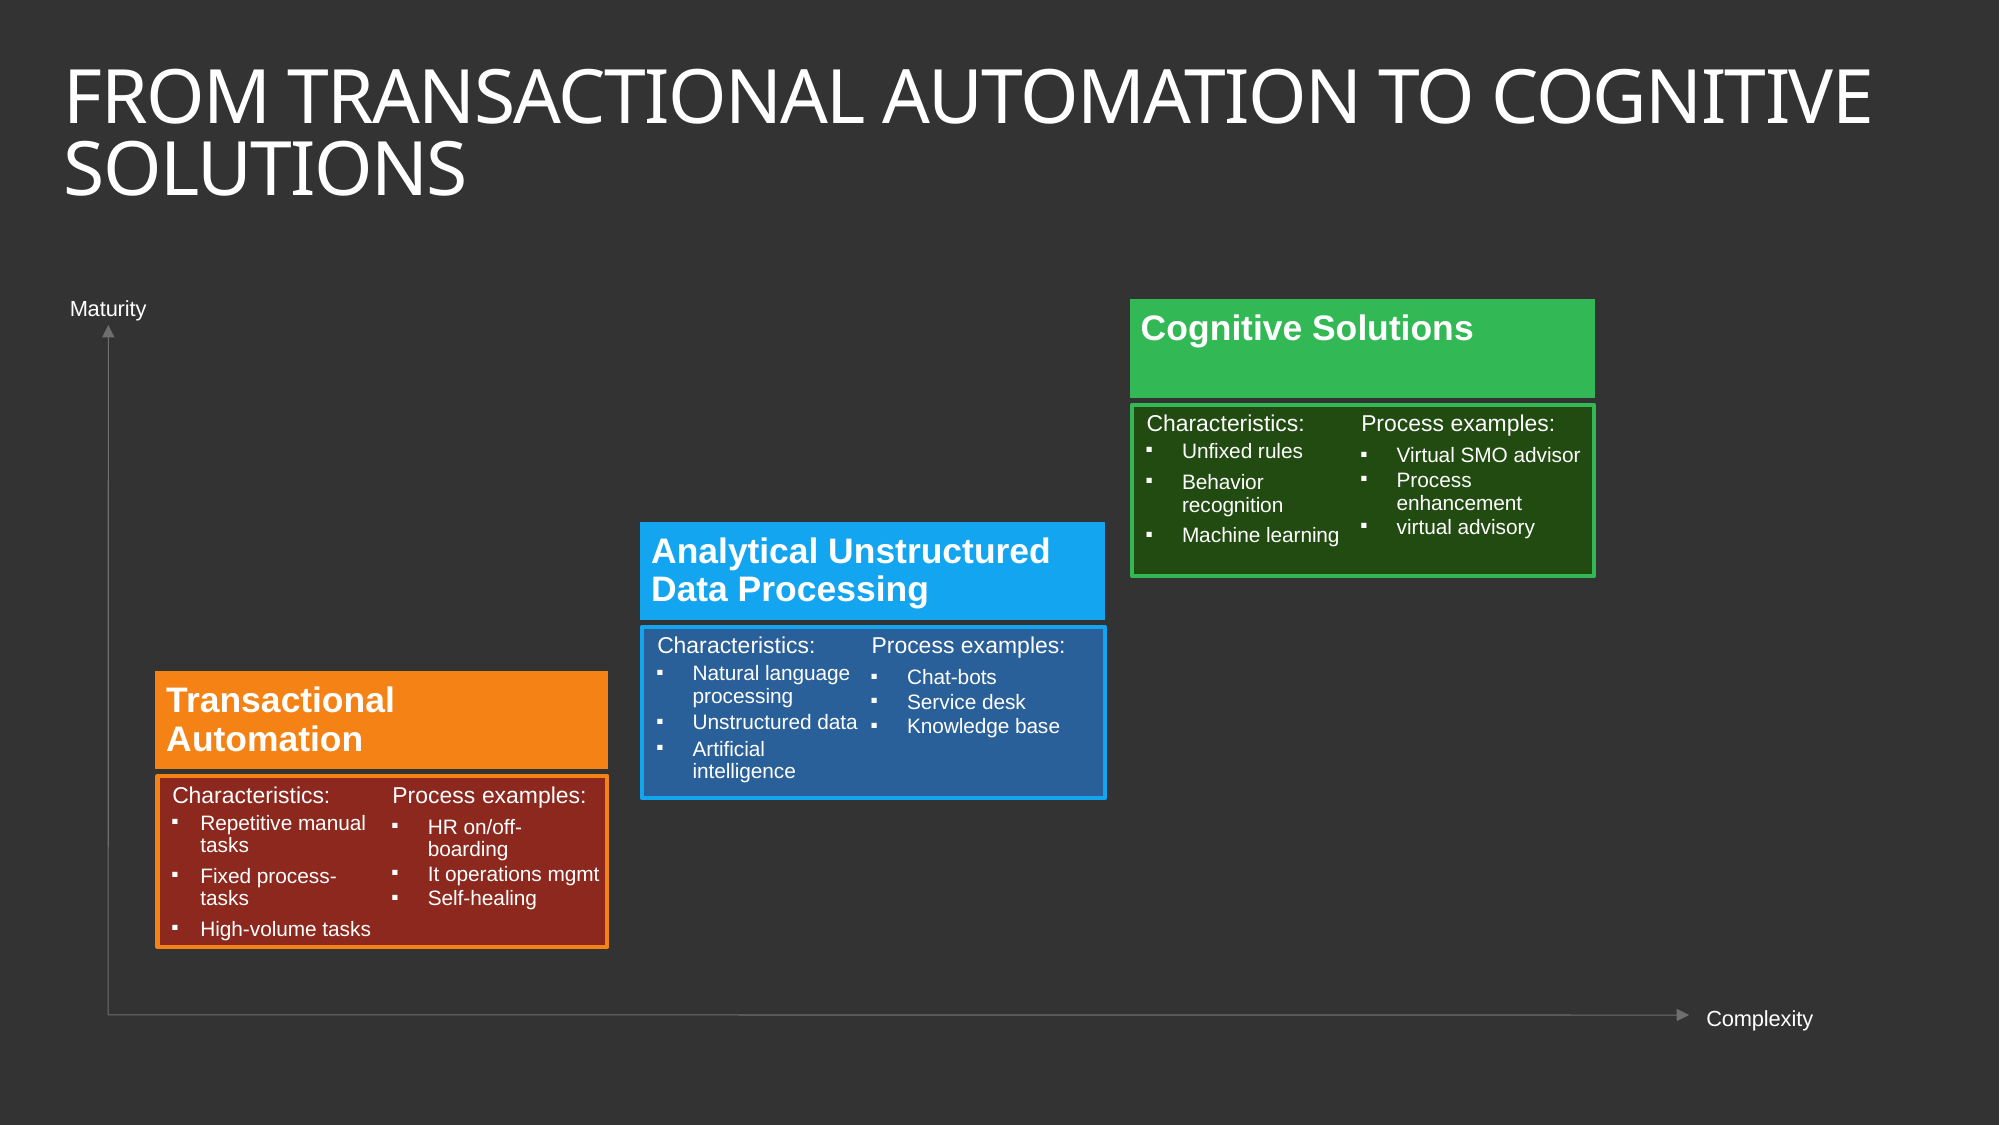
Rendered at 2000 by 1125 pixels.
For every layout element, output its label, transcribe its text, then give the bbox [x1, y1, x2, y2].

text_box [395, 918, 608, 947]
text_box Transactional Automation [155, 671, 608, 769]
text_box Characteristics: Unfixed rules Behavior recognition Machine learning [1131, 404, 1376, 580]
text_box Characteristics: Repetitive manual tasks Fixed process-tasks High-volume tasks [157, 776, 395, 974]
text_box Cognitive Solutions [1130, 299, 1595, 398]
text_box Maturity [49, 286, 167, 328]
text_box Process examples: Virtual SMO advisor Process enhancement virtual advisory [1346, 404, 1613, 553]
text_box [642, 626, 1105, 799]
text_box Complexity [1676, 997, 1844, 1039]
text_box Characteristics: Natural language processing Unstructured data Artificial intelligence [642, 626, 887, 791]
text_box Process examples: Chat-bots Service desk Knowledge base [856, 626, 1101, 746]
text_box [1376, 553, 1595, 577]
title from transactional automation to cognitive solutions [64, 60, 1898, 203]
text_box Process examples: HR on/off-boarding It operations mgmt Self-healing [377, 776, 615, 918]
text_box Analytical Unstructured Data Processing [640, 522, 1105, 620]
